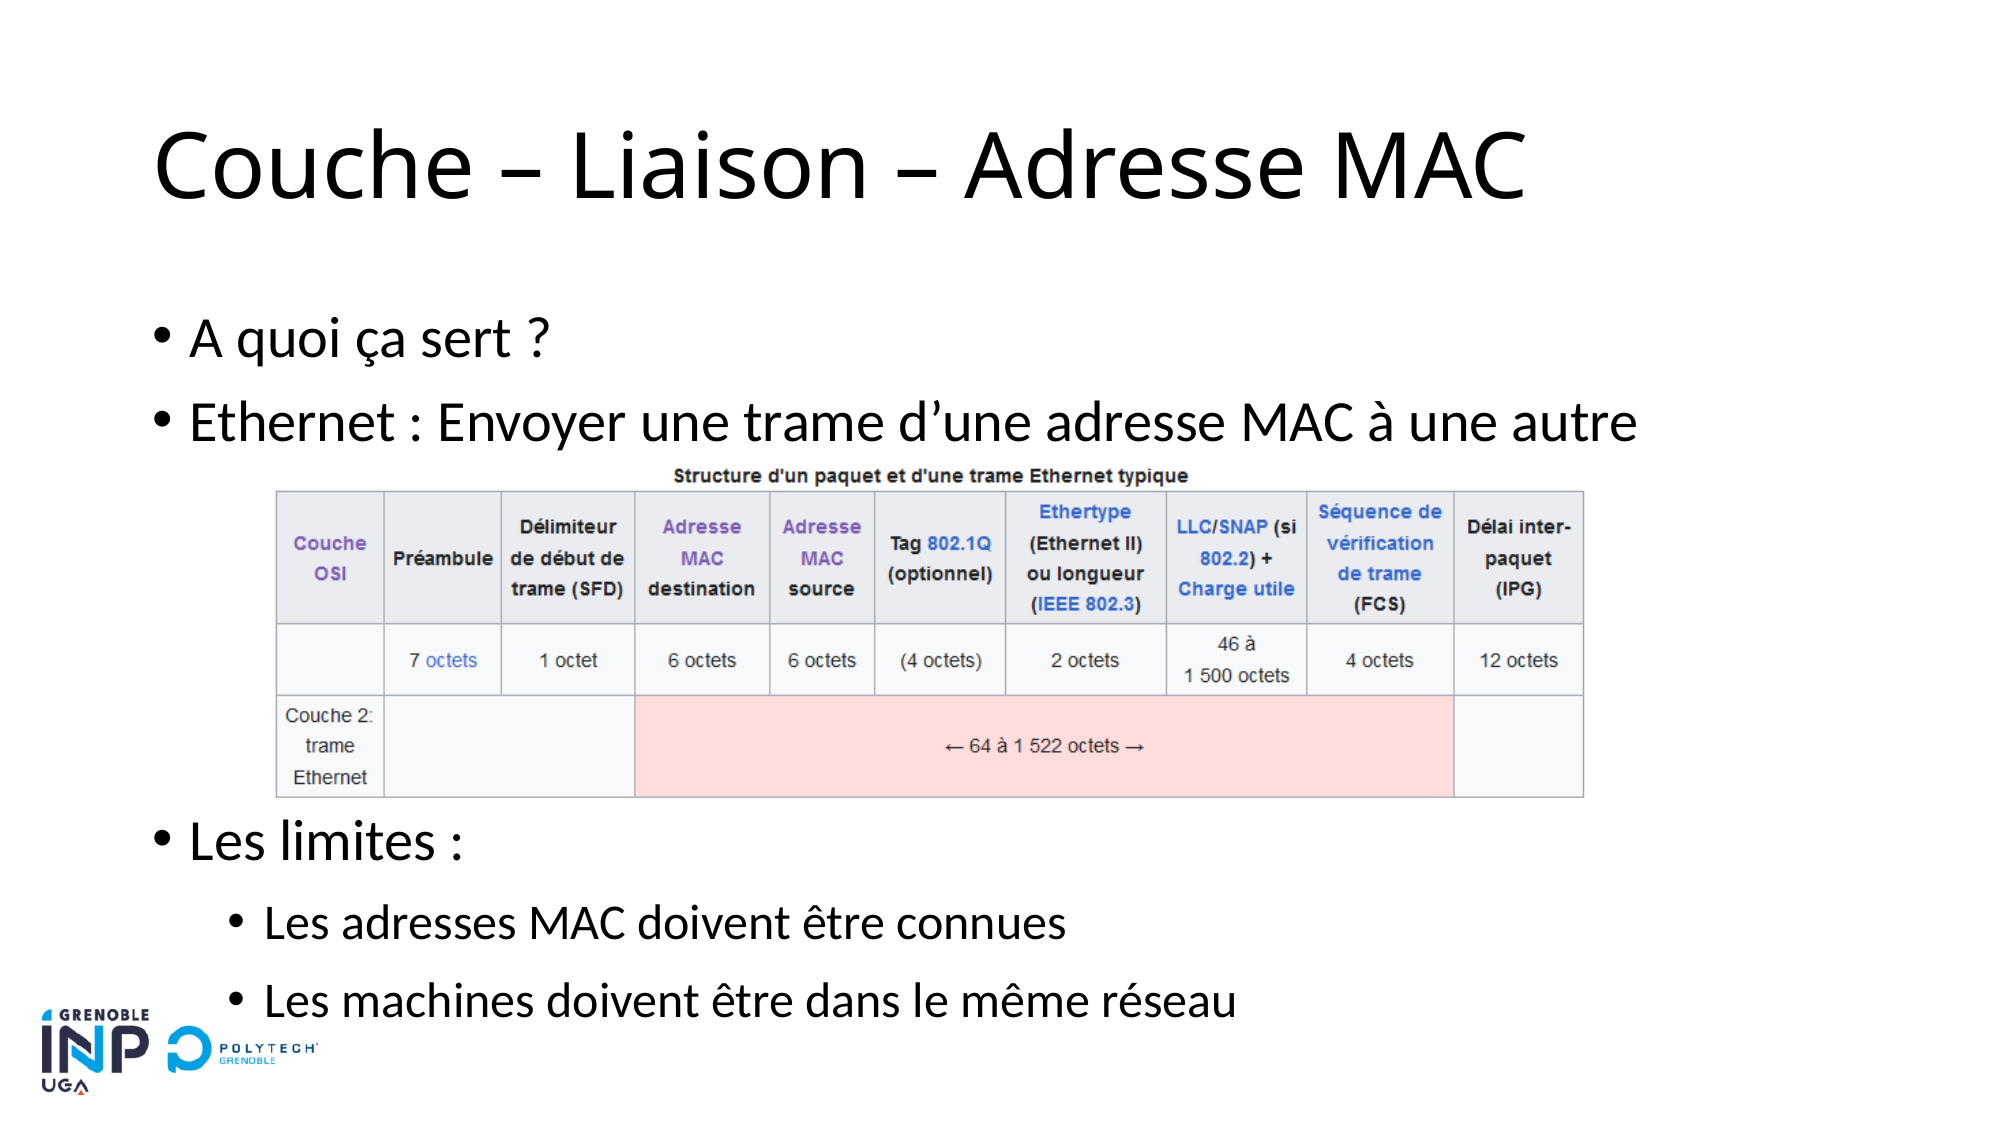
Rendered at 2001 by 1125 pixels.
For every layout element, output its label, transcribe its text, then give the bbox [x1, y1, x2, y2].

list A quoi ça sert ? Ethernet : Envoyer une trame d’une adresse MAC à une autre Les limites : Les adresses MAC doivent être connues Les machines doivent être dans le même réseau [137, 299, 1863, 1014]
title Couche – Liaison – Adresse MAC [137, 59, 1863, 278]
picture [42, 1009, 318, 1095]
